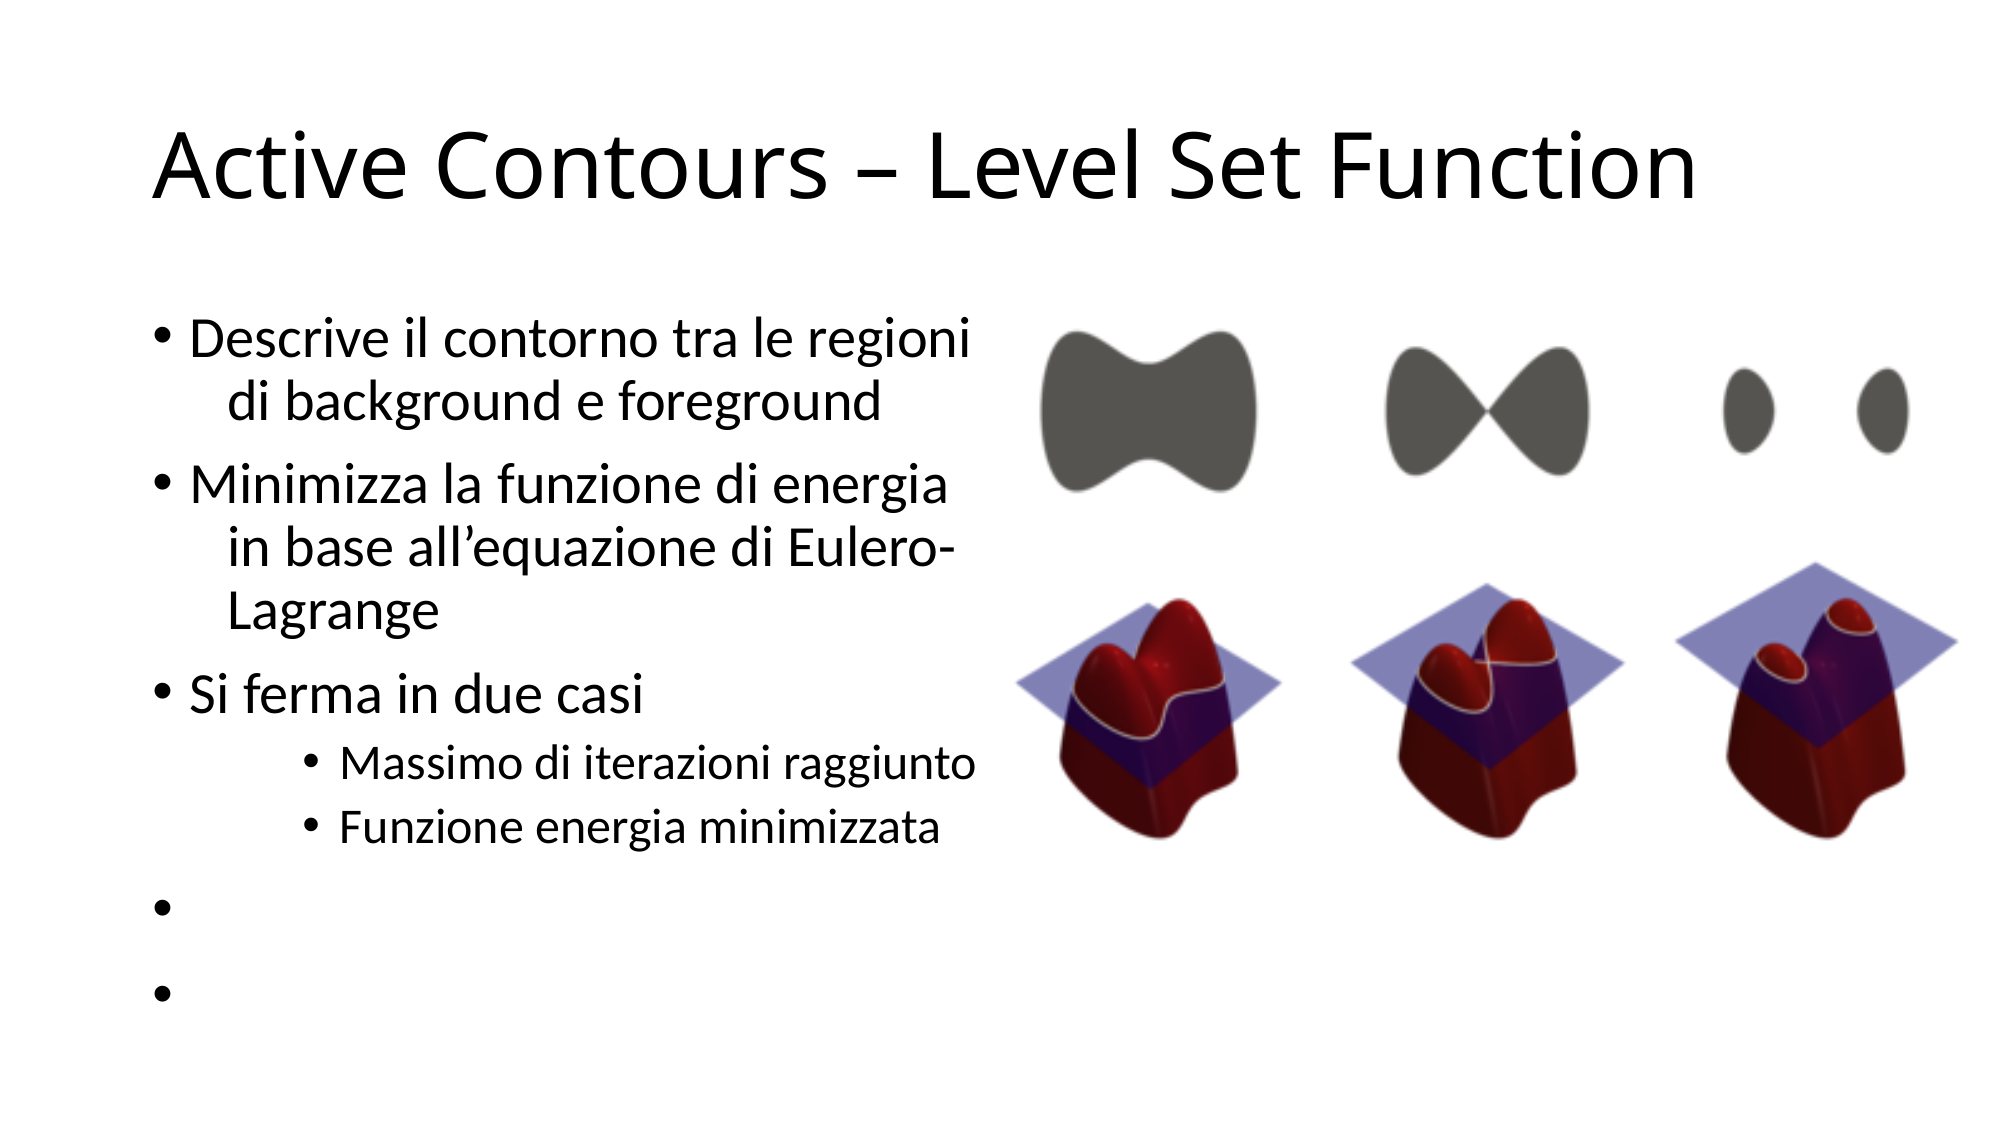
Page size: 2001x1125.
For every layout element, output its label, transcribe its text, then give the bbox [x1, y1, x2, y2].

title Active Contours – Level Set Function [137, 59, 1863, 278]
picture [975, 277, 1981, 881]
list Descrive il contorno tra le regioni di background e foreground Minimizza la funzione di energia in base all’equazione di Eulero-Lagrange Si ferma in due casi Massimo di iterazioni raggiunto Funzione energia minimizzata [137, 299, 1000, 1014]
